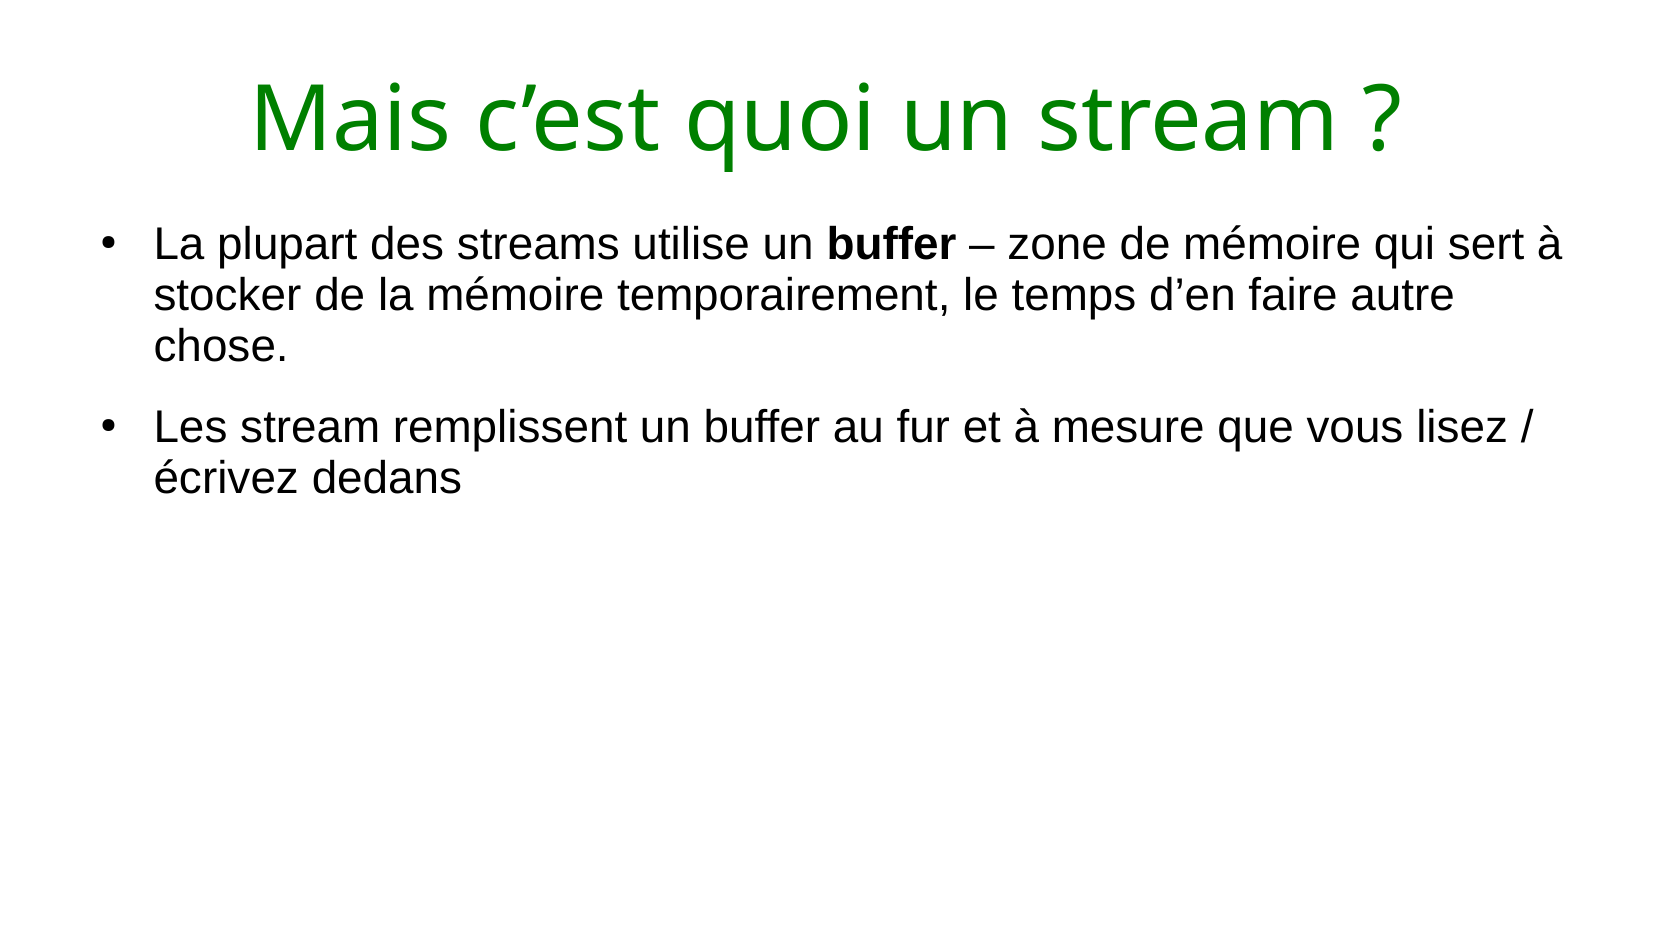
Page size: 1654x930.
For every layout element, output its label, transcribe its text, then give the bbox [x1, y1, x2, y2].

list La plupart des streams utilise un buffer – zone de mémoire qui sert à stocker de la mémoire temporairement, le temps d’en faire autre chose. Les stream remplissent un buffer au fur et à mesure que vous lisez / écrivez dedans [82, 217, 1571, 757]
title Mais c’est quoi un stream ? [82, 37, 1571, 193]
